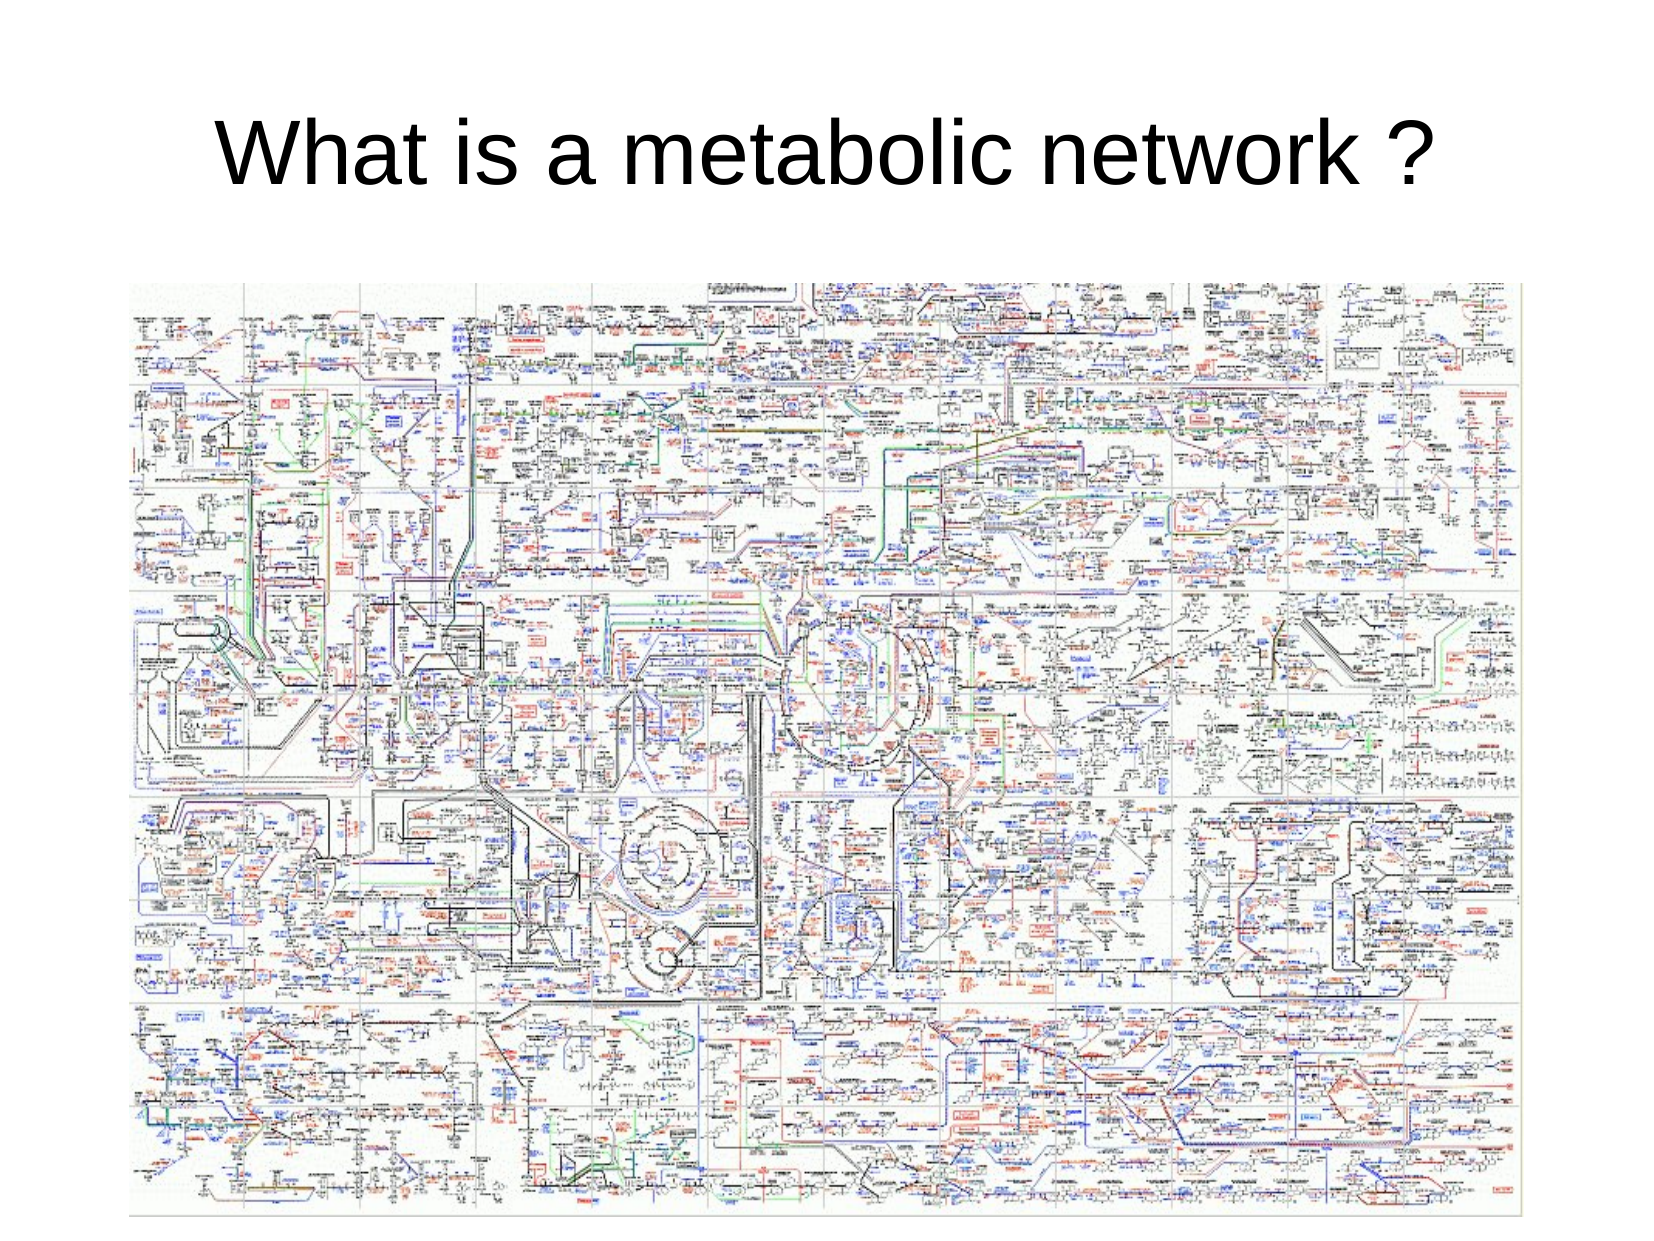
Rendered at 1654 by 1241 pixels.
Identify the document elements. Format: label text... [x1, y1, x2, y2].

picture [129, 283, 1524, 1217]
title What is a metabolic network ? [82, 49, 1571, 257]
